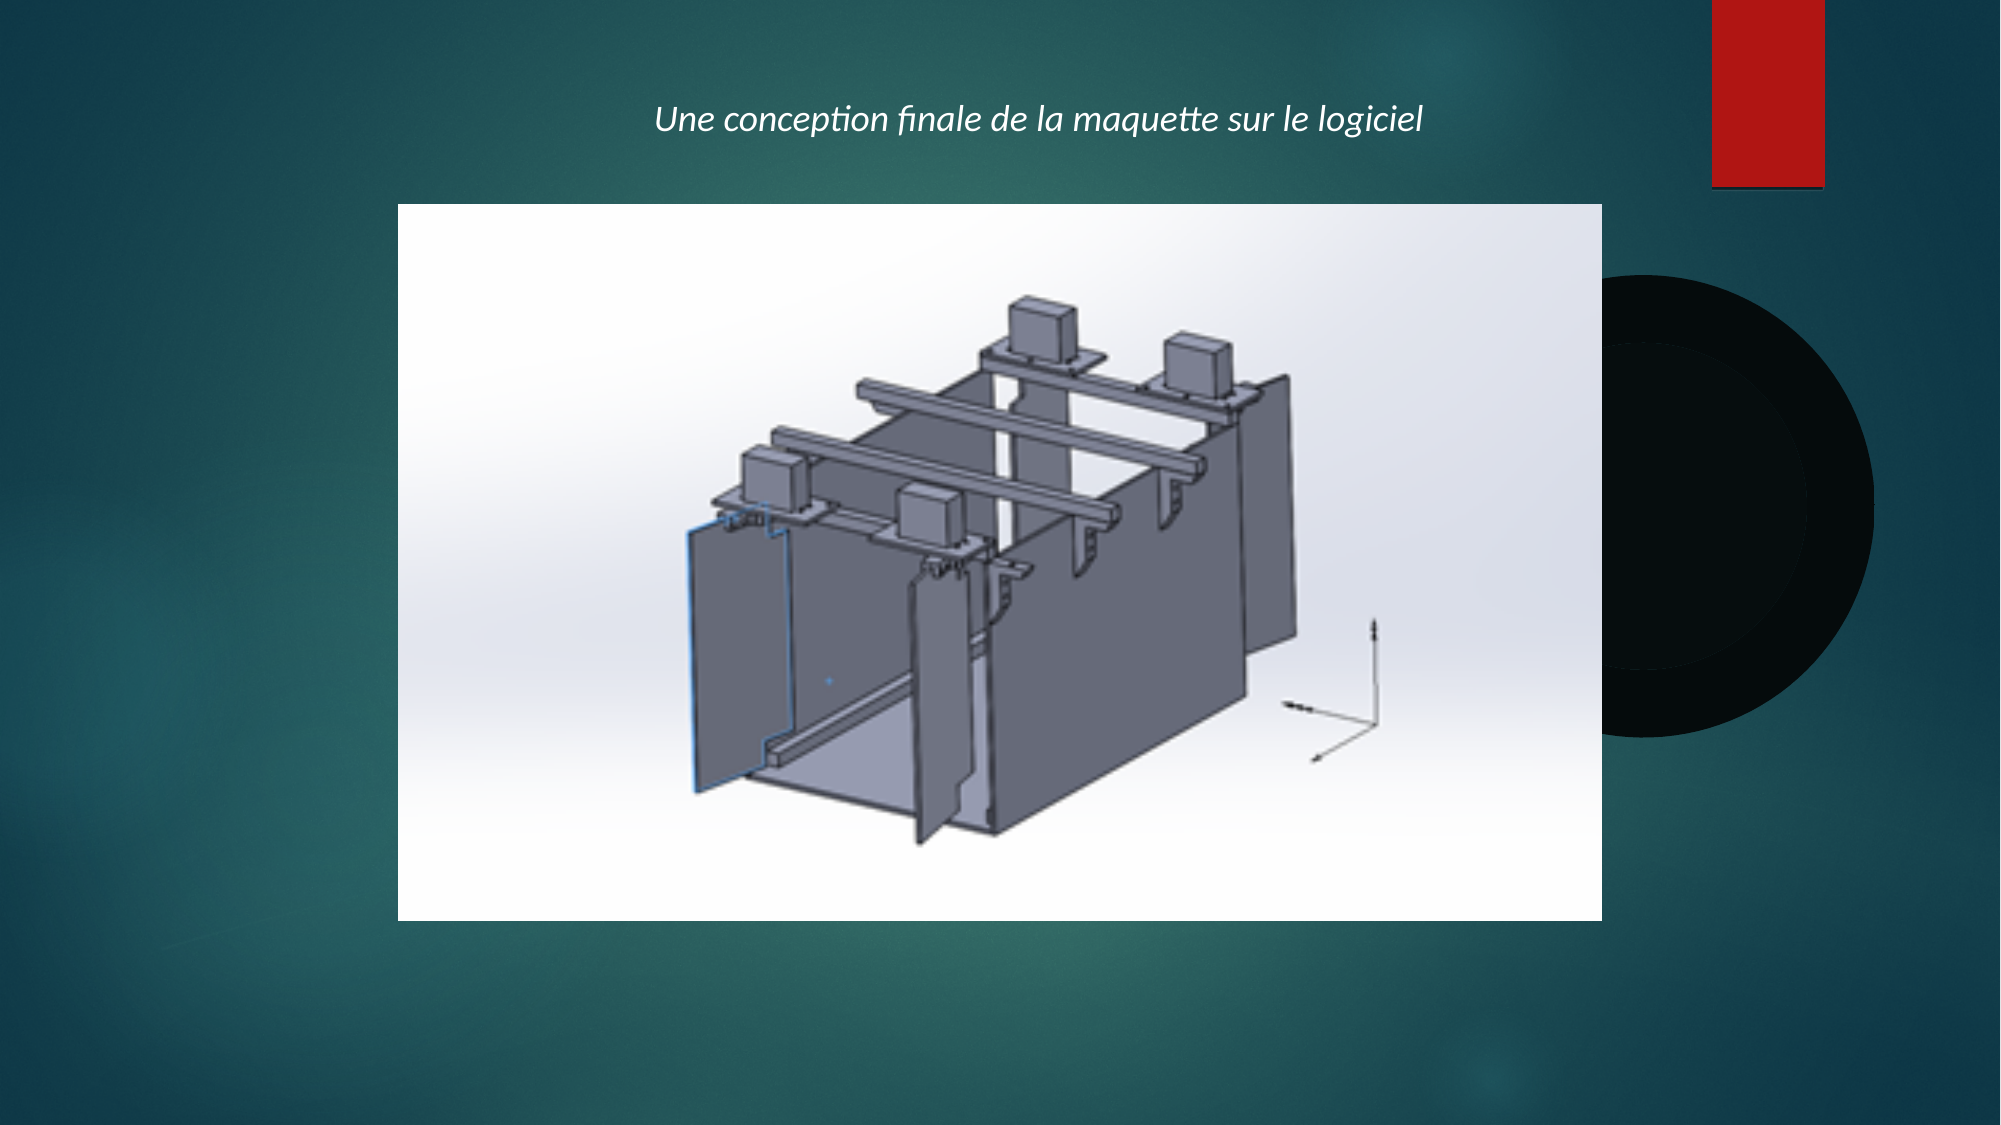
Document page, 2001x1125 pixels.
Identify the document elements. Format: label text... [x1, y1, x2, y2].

picture [398, 204, 1602, 921]
text_box Une conception finale de la maquette sur le logiciel [225, 86, 1854, 148]
